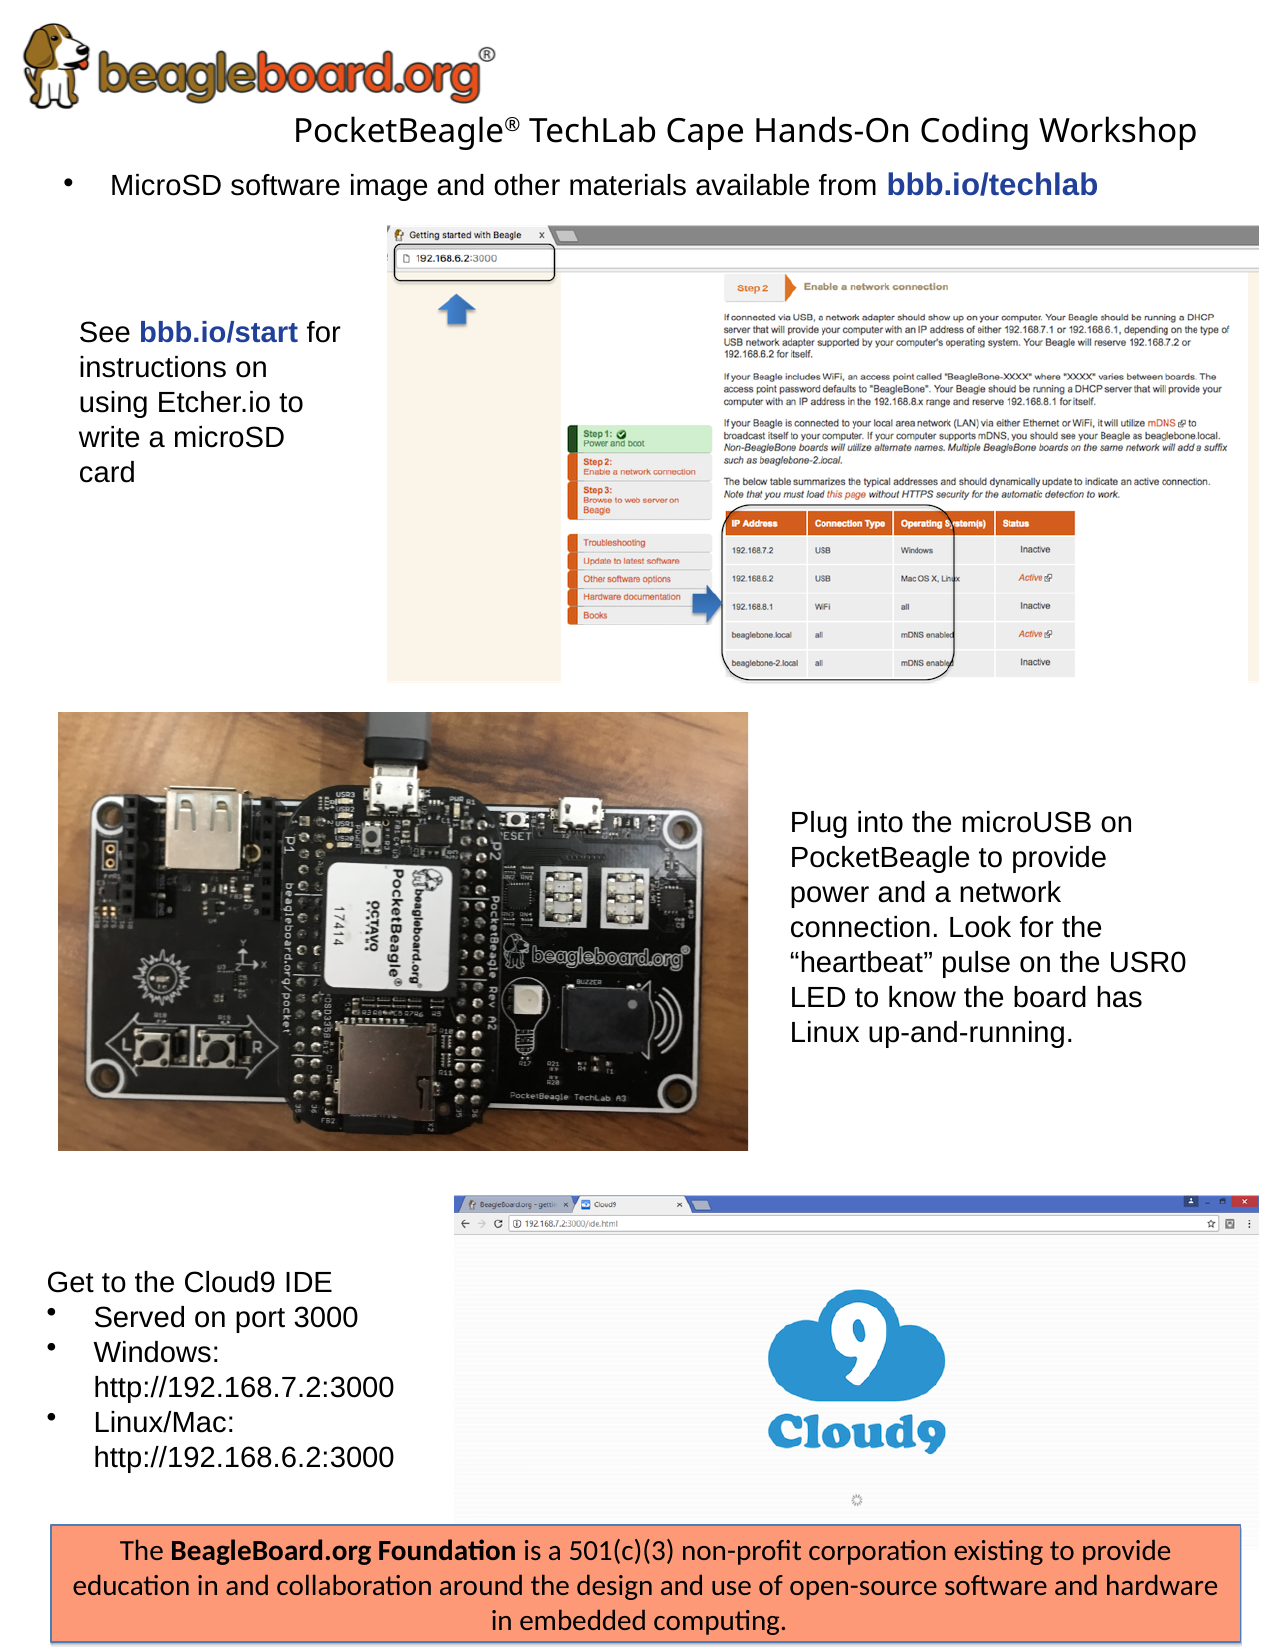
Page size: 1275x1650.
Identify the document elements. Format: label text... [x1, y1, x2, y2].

picture [387, 225, 1259, 686]
picture [454, 1195, 1259, 1550]
text_box Plug into the microUSB on PocketBeagle to provide power and a network connection. Look for the “heartbeat” pulse on the USR0 LED to know the board has Linux up-and-running. [775, 796, 1204, 1056]
text_box The BeagleBoard.org Foundation is a 501(c)(3) non-profit corporation existing to provide education in and collaboration around the design and use of open-source software and hardware in embedded computing. [50, 1524, 1241, 1643]
text_box See bbb.io/start for instructions on using Etcher.io to write a microSD card [64, 306, 359, 497]
text_box MicroSD software image and other materials available from bbb.io/techlab [48, 149, 1199, 209]
text_box PocketBeagle® TechLab Cape Hands-On Coding Workshop [225, 101, 1259, 157]
picture [13, 12, 499, 112]
picture [58, 712, 749, 1151]
text_box Get to the Cloud9 IDE Served on port 3000 Windows: http://192.168.7.2:3000 Linux/Mac: http://192.168.6.2:3000 [31, 1256, 434, 1481]
